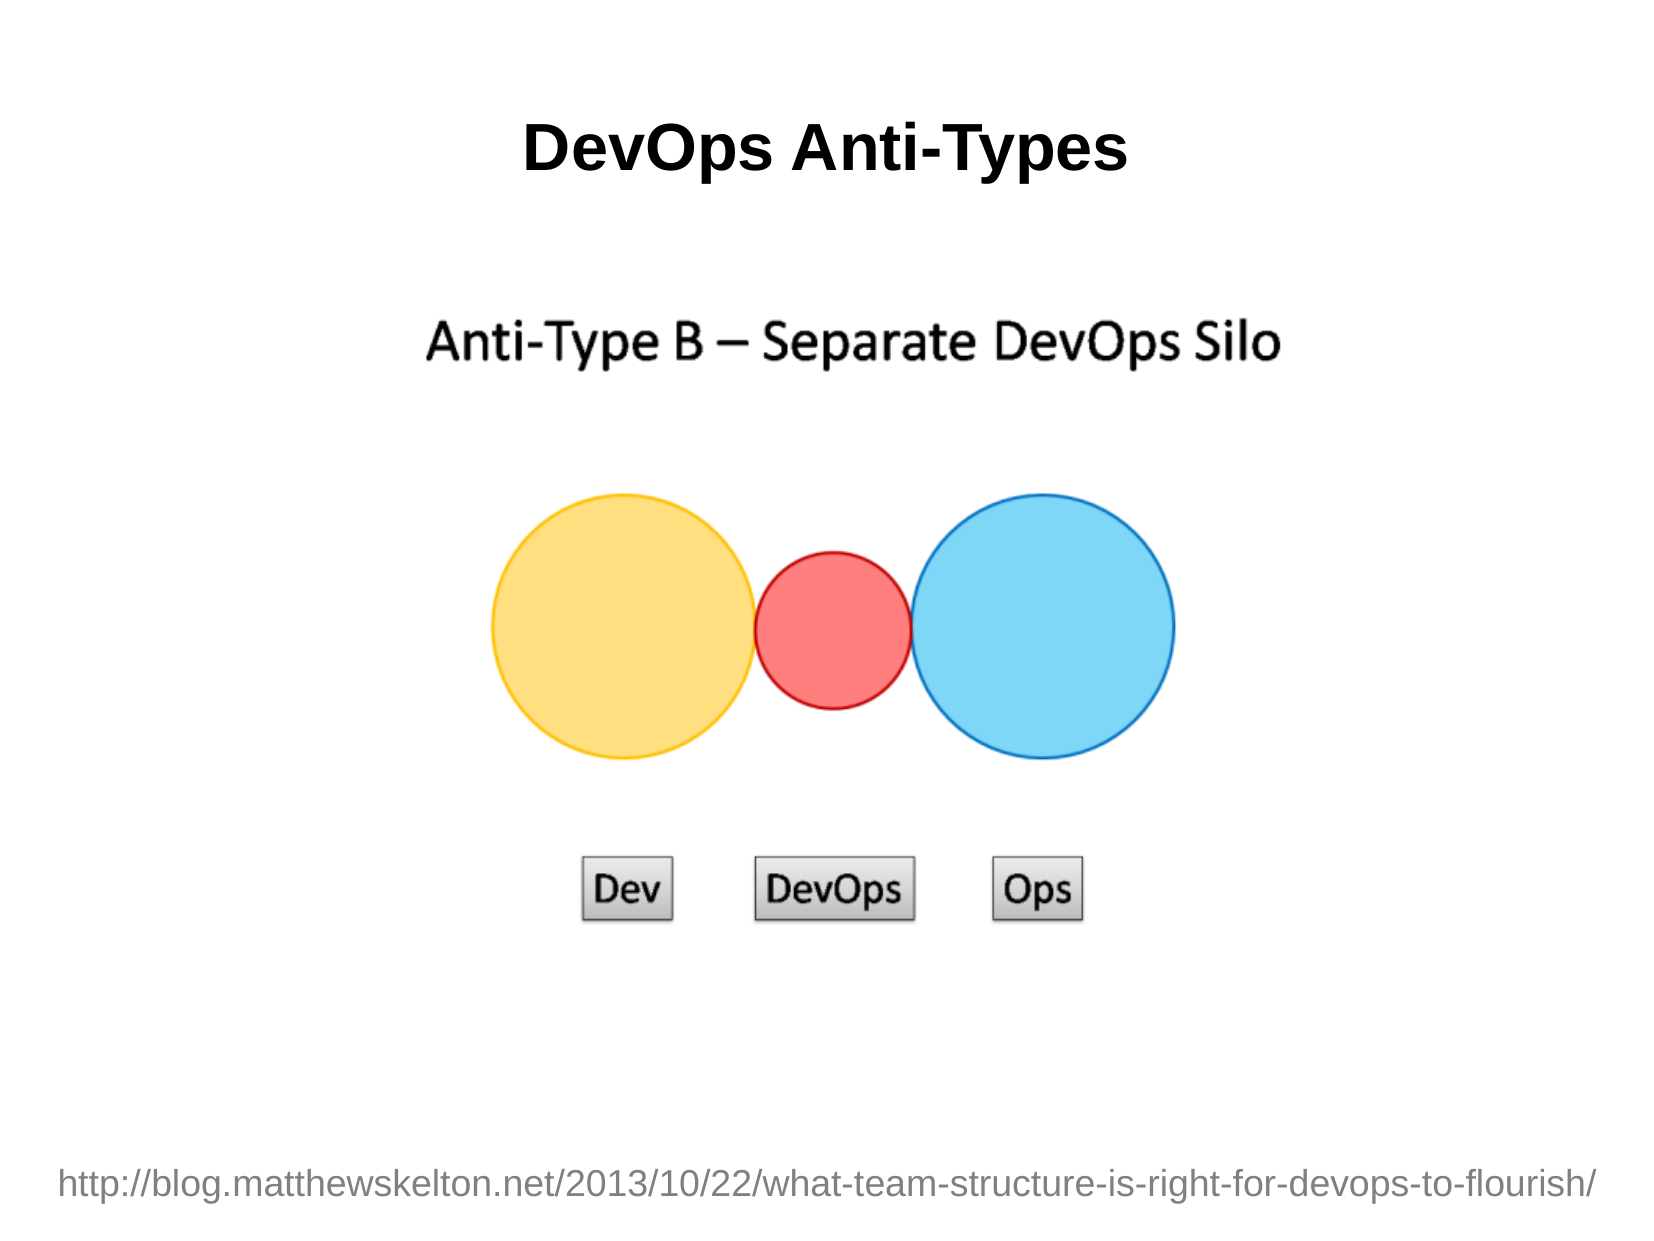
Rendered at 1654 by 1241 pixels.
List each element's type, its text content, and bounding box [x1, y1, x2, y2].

subtitle DevOps Anti-Types [82, 0, 1571, 628]
text_box http://blog.matthewskelton.net/2013/10/22/what-team-structure-is-right-for-devops-to-flourish/ [42, 1155, 1611, 1212]
picture [361, 248, 1346, 988]
